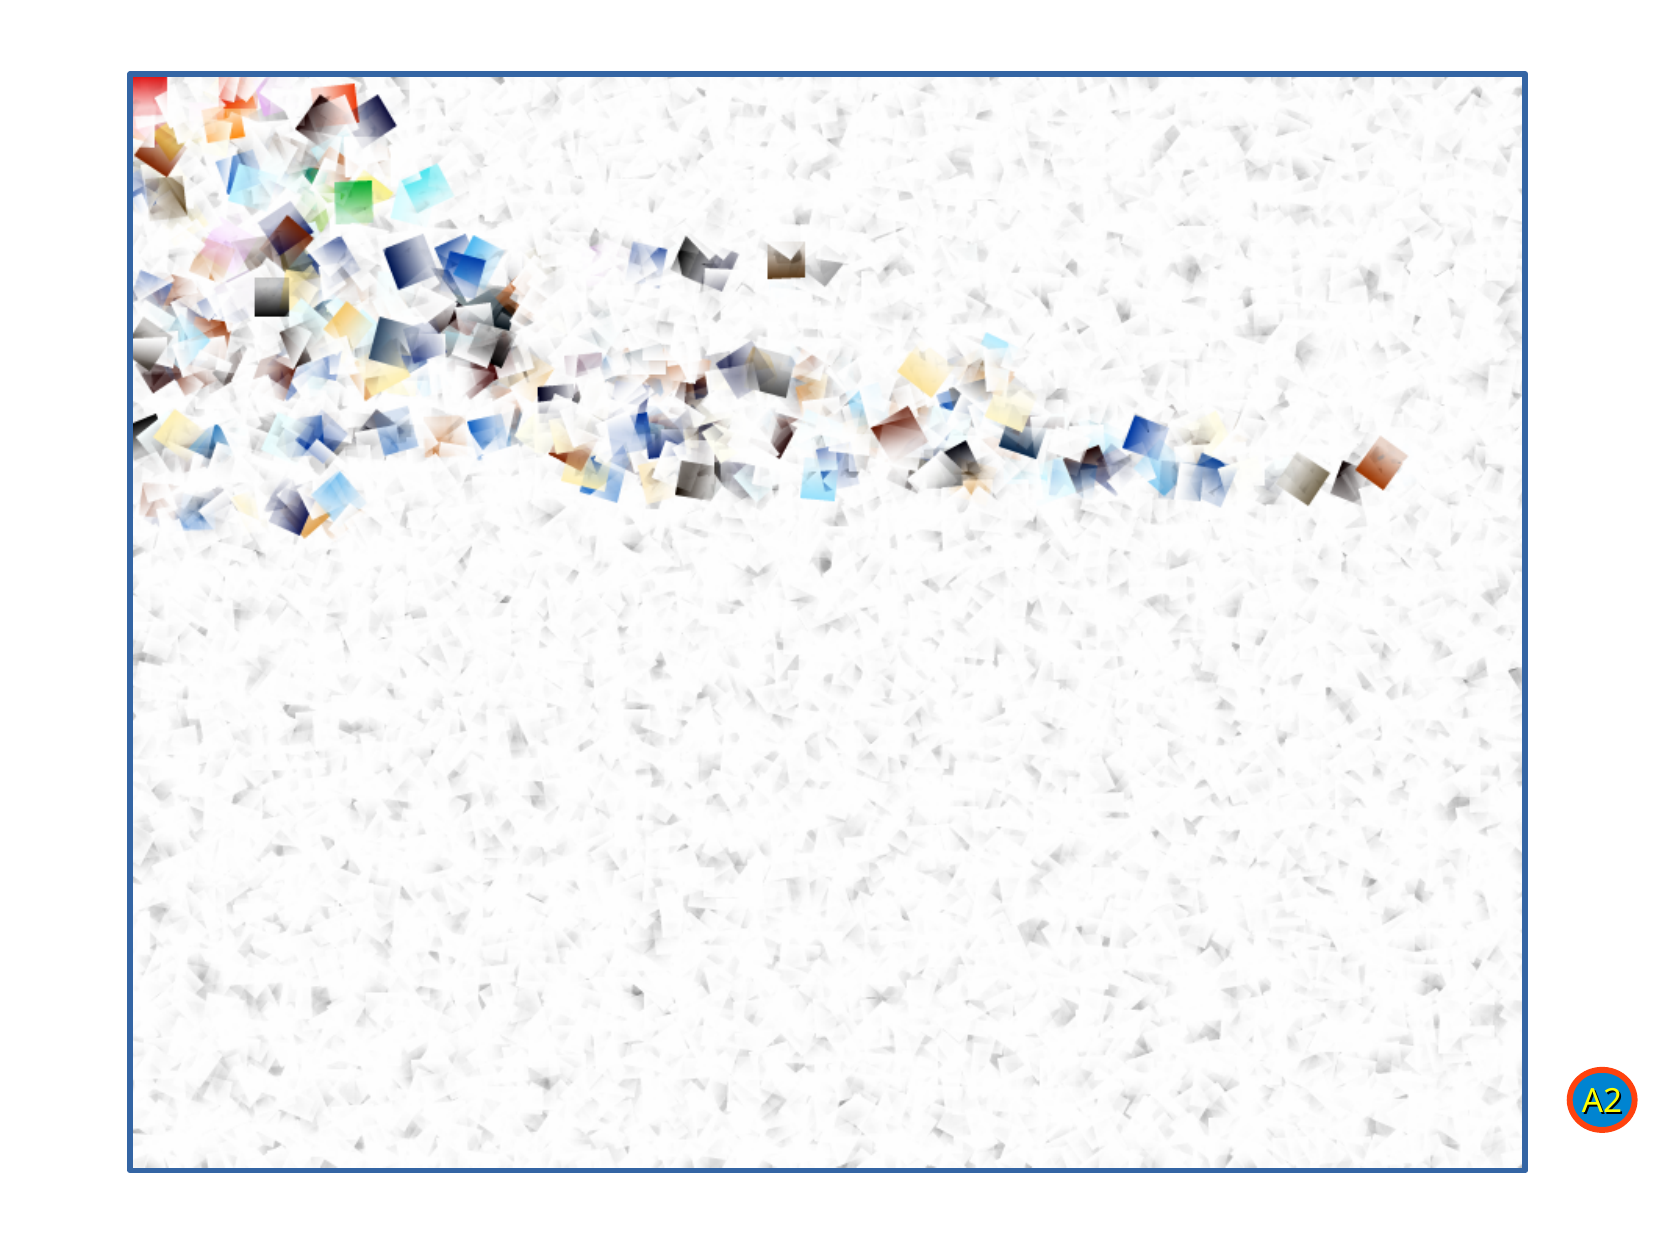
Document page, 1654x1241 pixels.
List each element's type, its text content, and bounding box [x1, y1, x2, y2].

text_box A2 [1569, 1069, 1635, 1130]
picture [133, 76, 1523, 1168]
